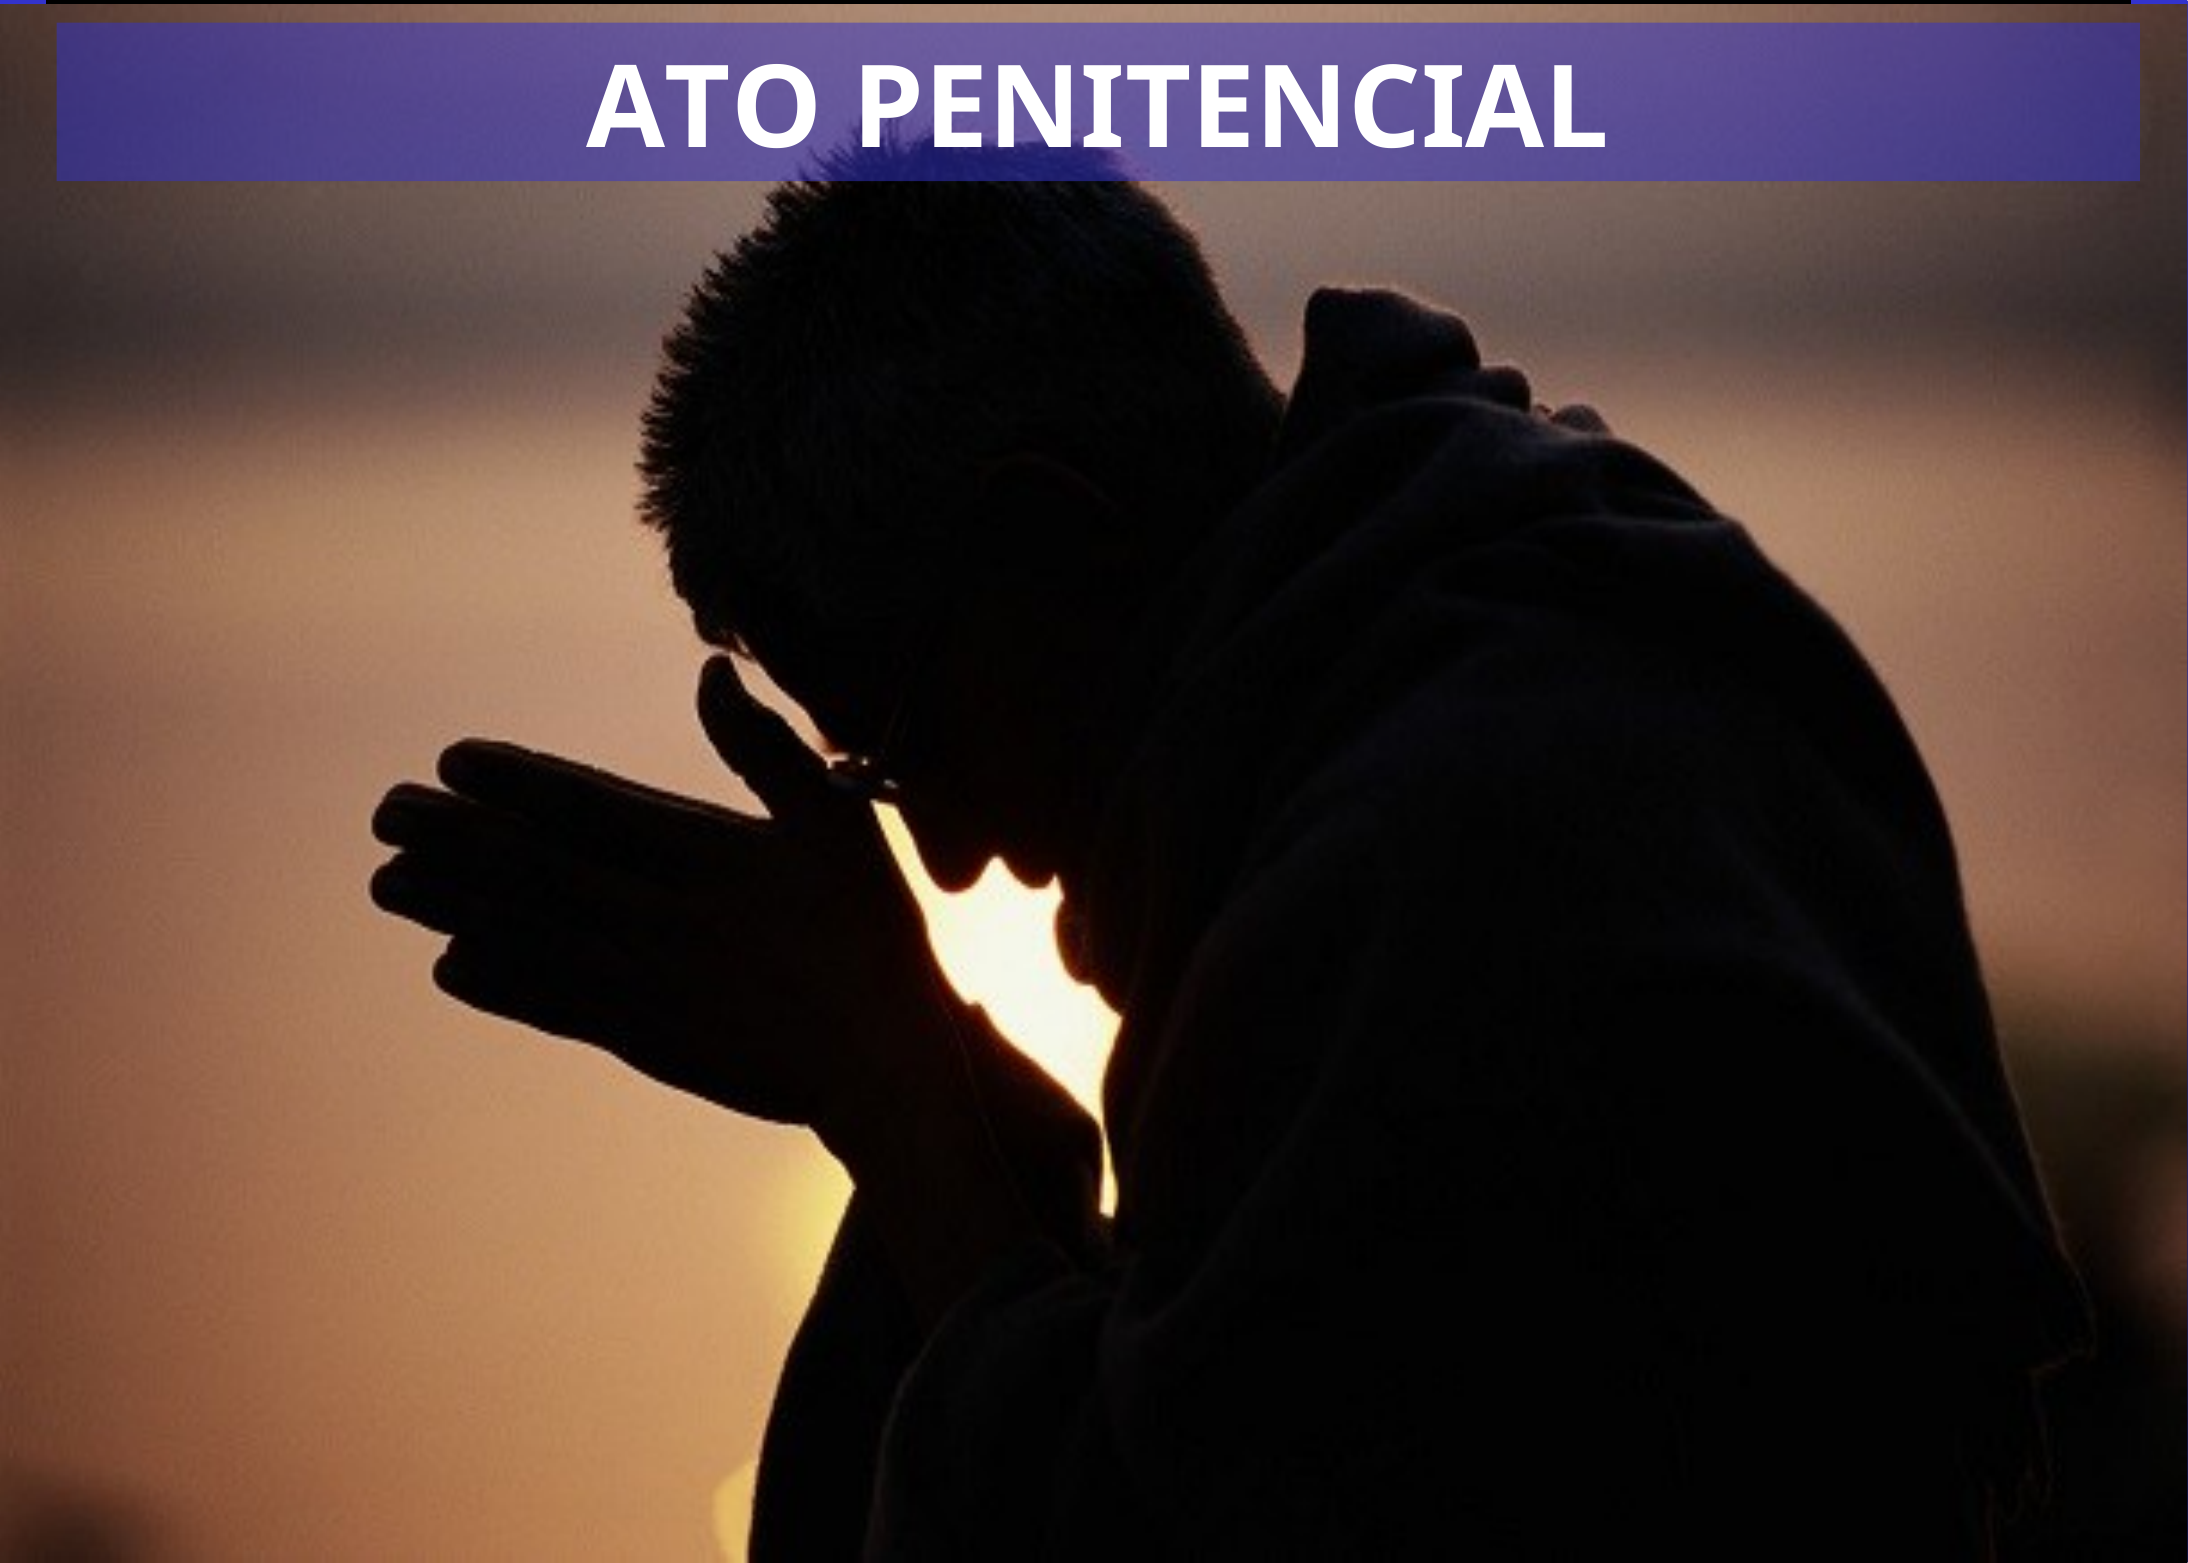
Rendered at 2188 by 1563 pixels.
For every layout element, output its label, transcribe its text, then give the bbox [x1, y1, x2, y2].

text_box ATO PENITENCIAL [56, 22, 2140, 182]
picture [0, 4, 2188, 1563]
text_box [47, 0, 2131, 4]
